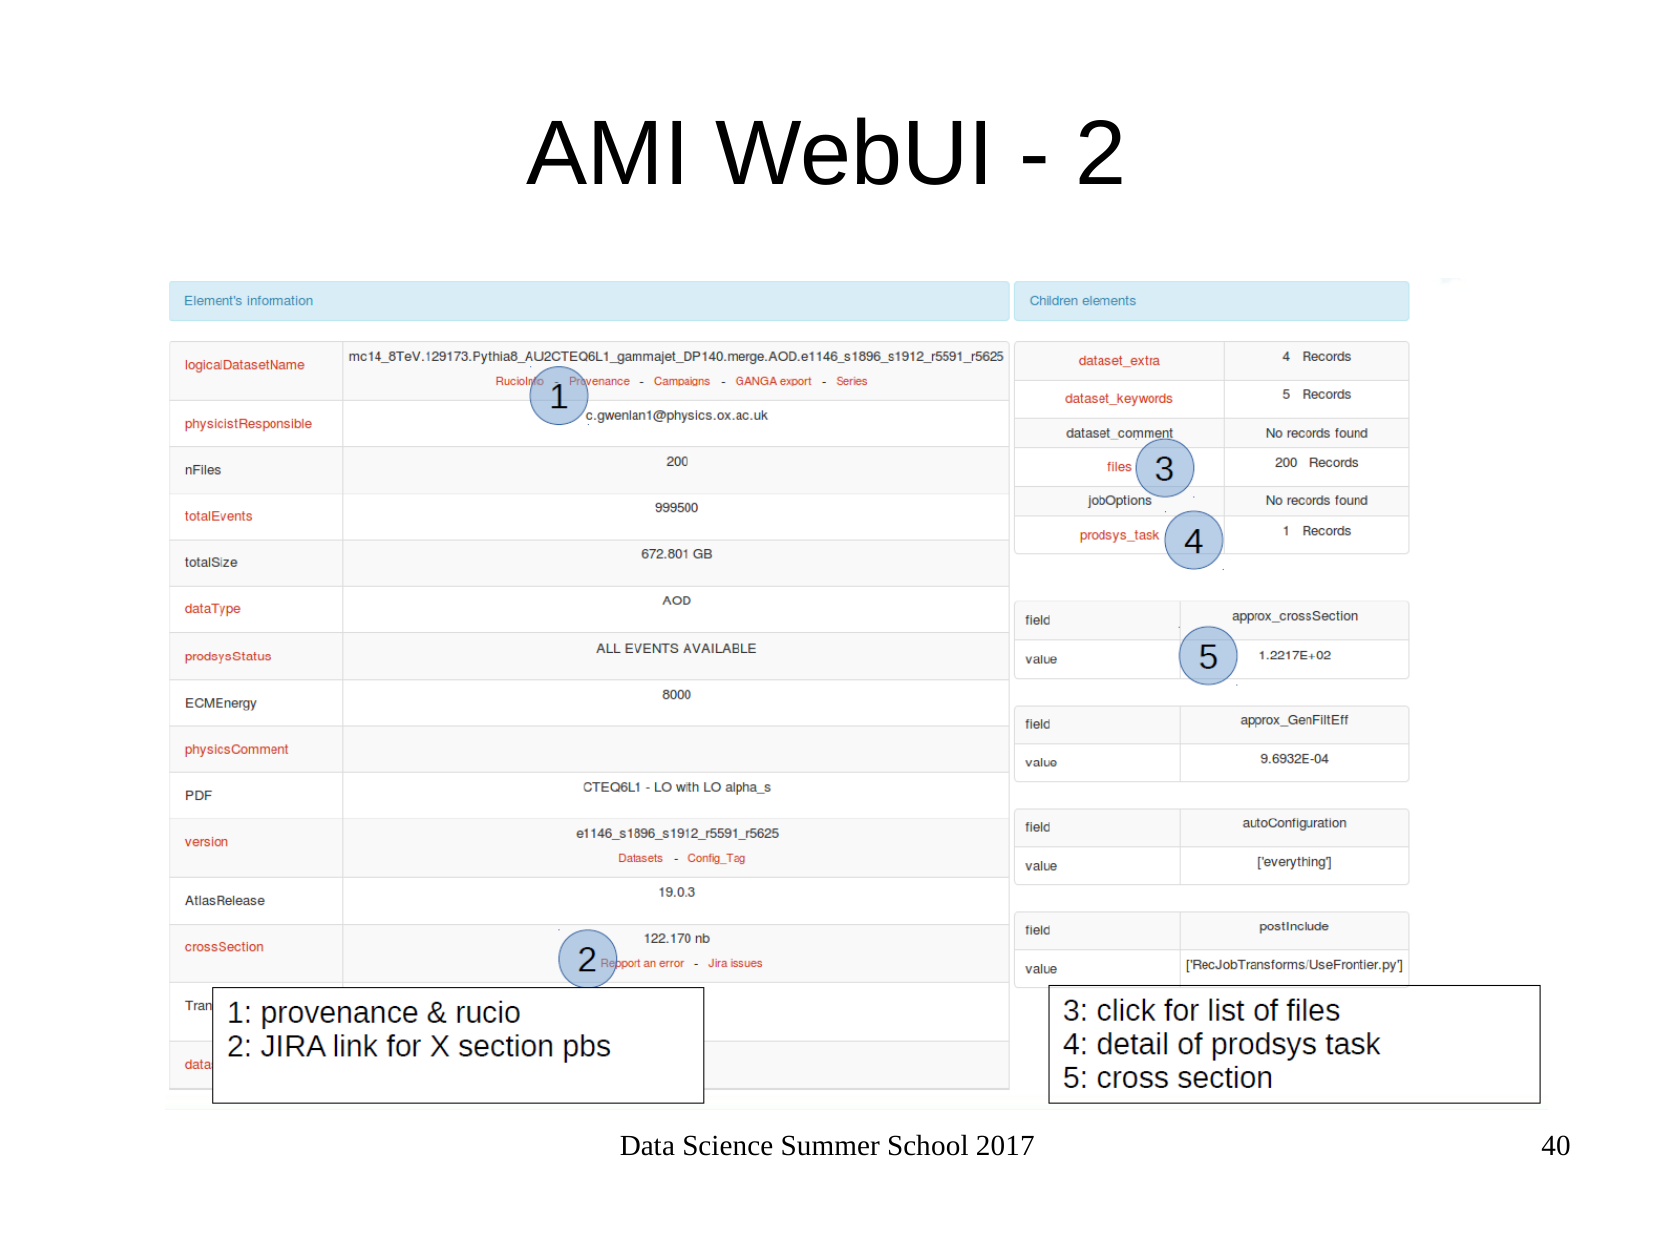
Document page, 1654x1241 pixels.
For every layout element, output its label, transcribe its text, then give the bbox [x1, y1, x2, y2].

title AMI WebUI - 2 [82, 49, 1571, 257]
picture [165, 278, 1548, 1110]
